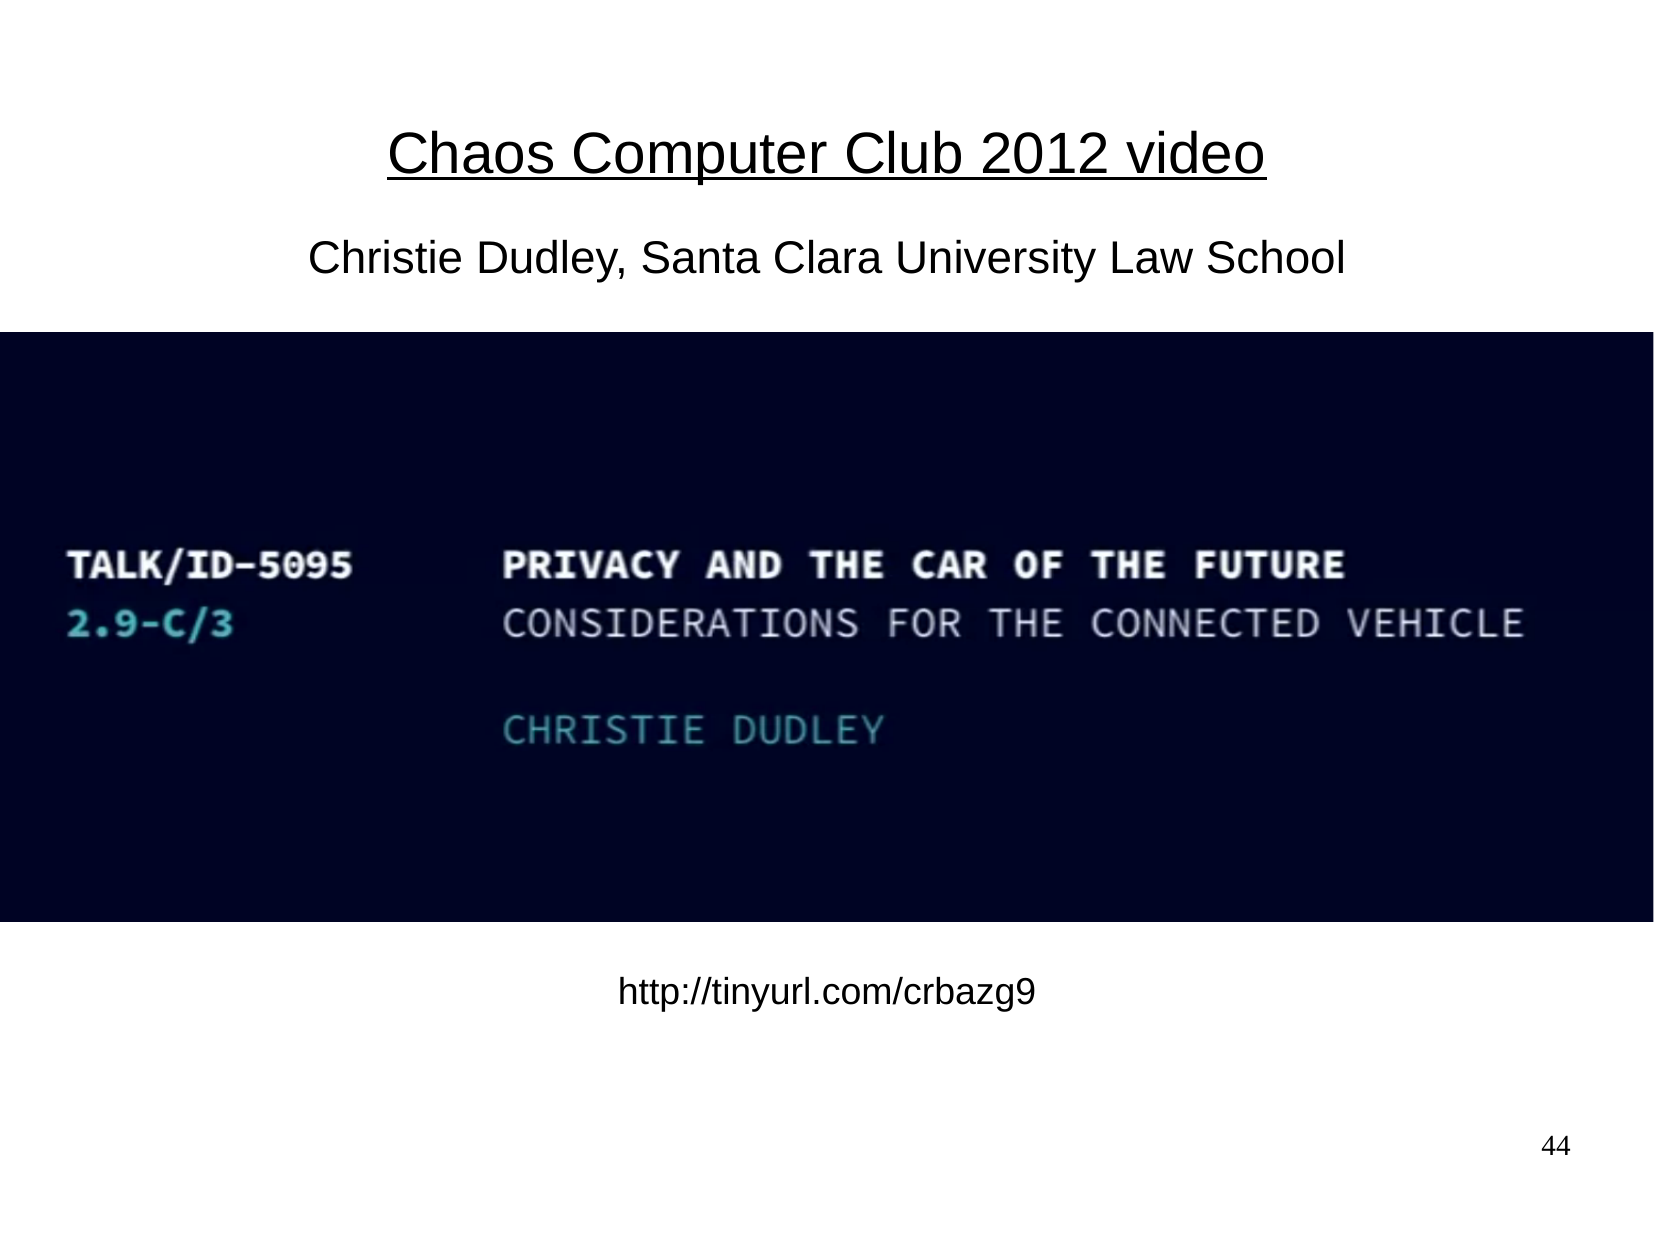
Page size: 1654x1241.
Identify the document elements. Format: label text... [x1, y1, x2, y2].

text_box Christie Dudley, Santa Clara University Law School [293, 225, 1361, 292]
text_box http://tinyurl.com/crbazg9 [603, 963, 1051, 1021]
title Chaos Computer Club 2012 video [82, 49, 1571, 257]
picture [0, 332, 1654, 922]
